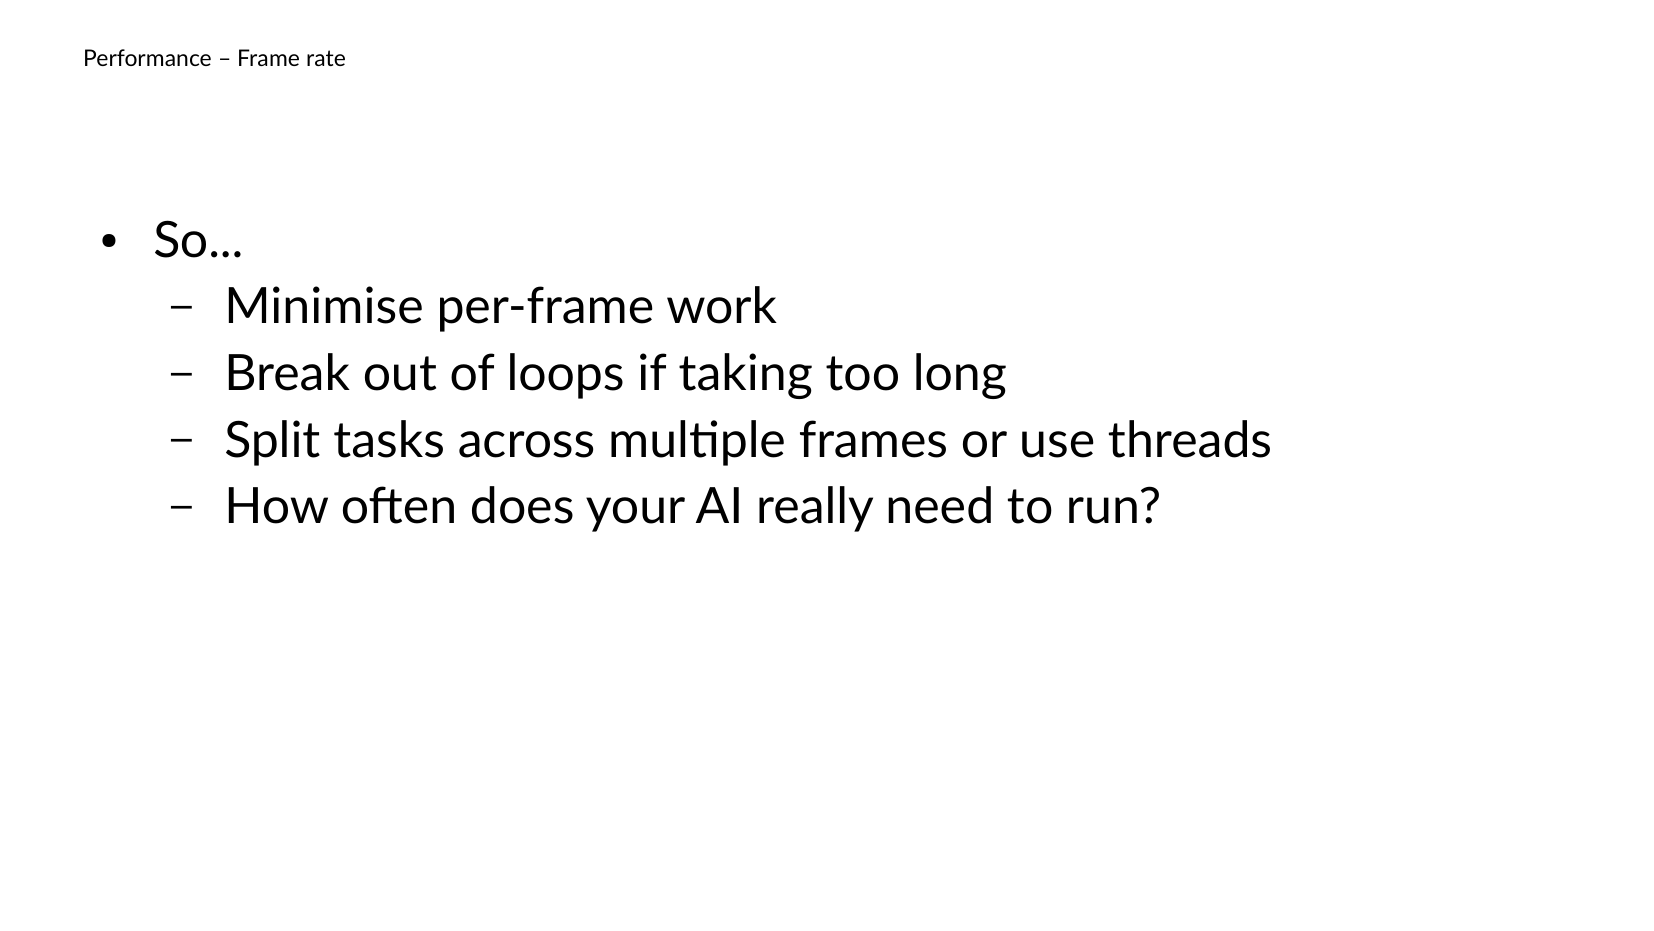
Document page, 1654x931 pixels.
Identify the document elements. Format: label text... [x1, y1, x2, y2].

list So... Minimise per-frame work Break out of loops if taking too long Split tasks across multiple frames or use threads How often does your AI really need to run? [82, 217, 1571, 839]
title Performance – Frame rate [83, 0, 1571, 119]
